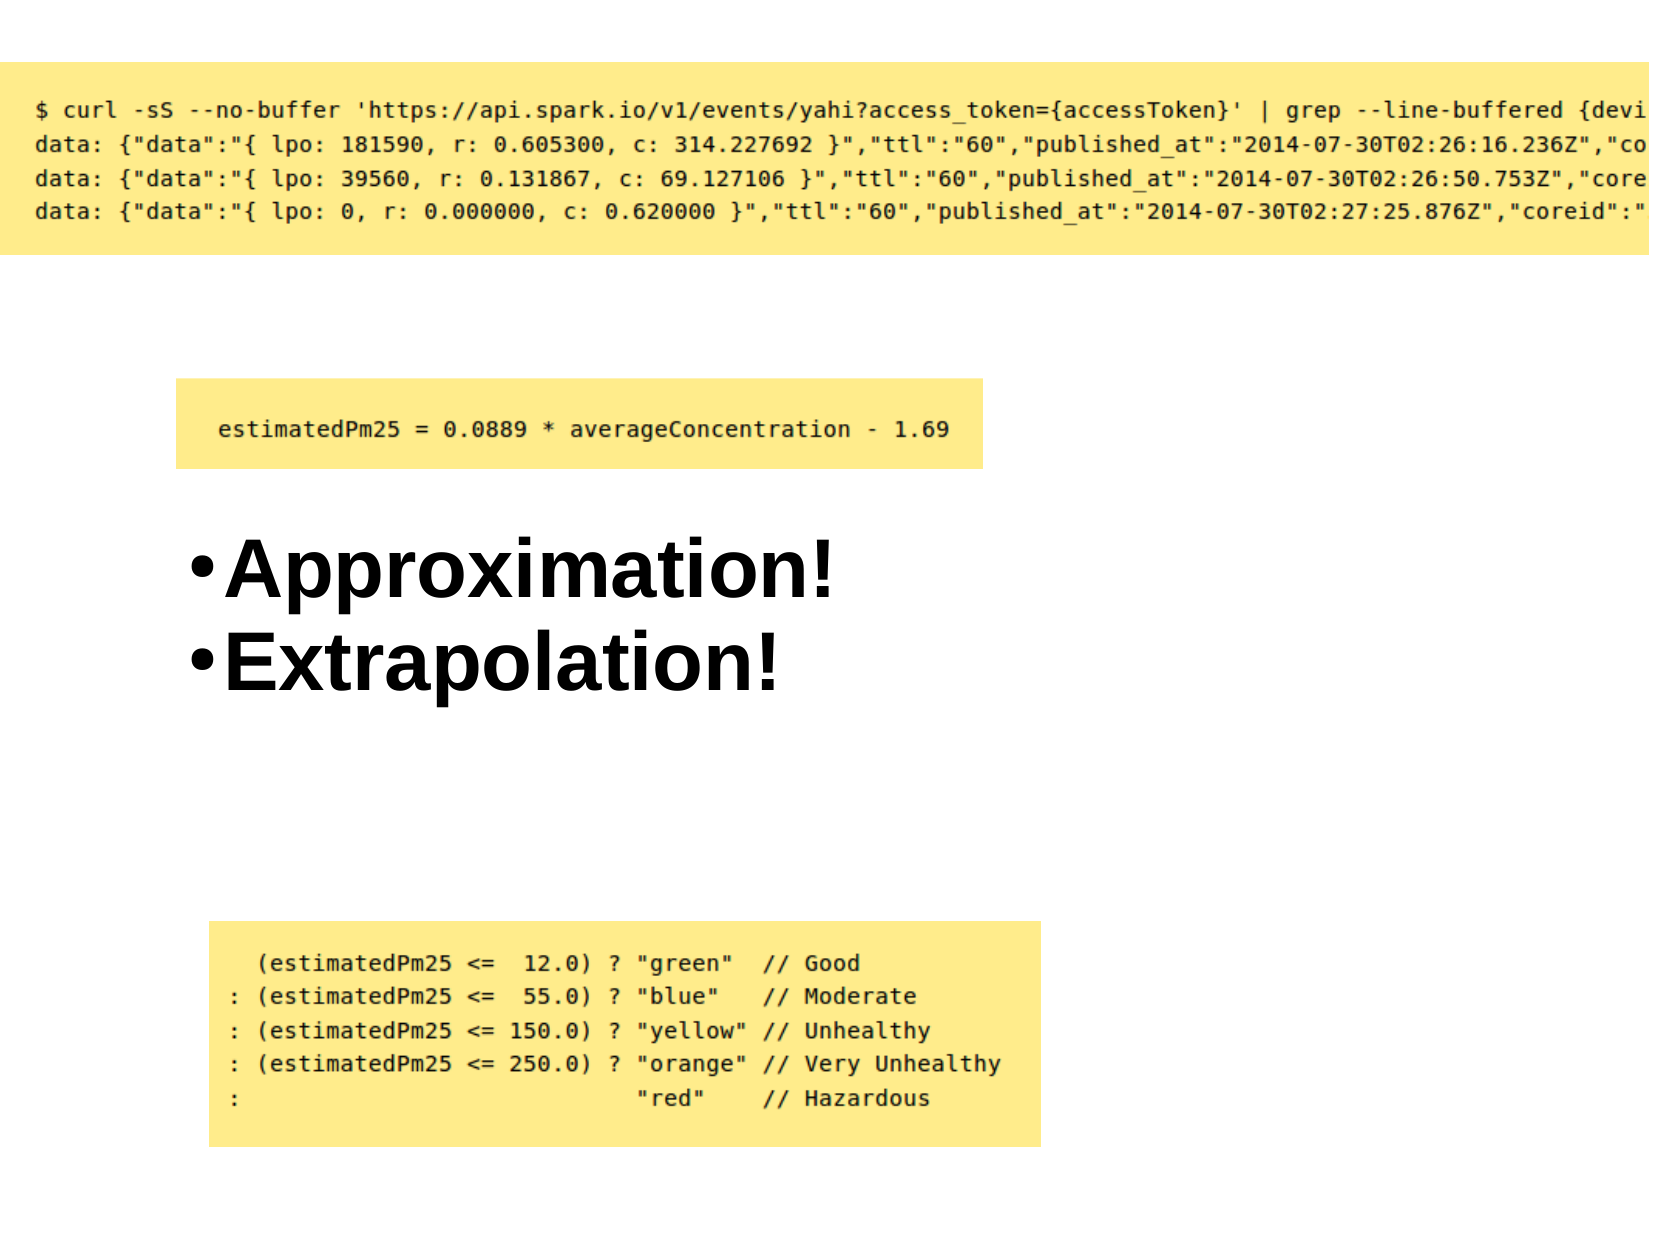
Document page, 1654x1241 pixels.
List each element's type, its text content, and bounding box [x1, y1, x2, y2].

text_box Approximation! Extrapolation! [173, 514, 853, 716]
picture [176, 377, 983, 469]
picture [209, 921, 1041, 1147]
picture [0, 62, 1649, 255]
